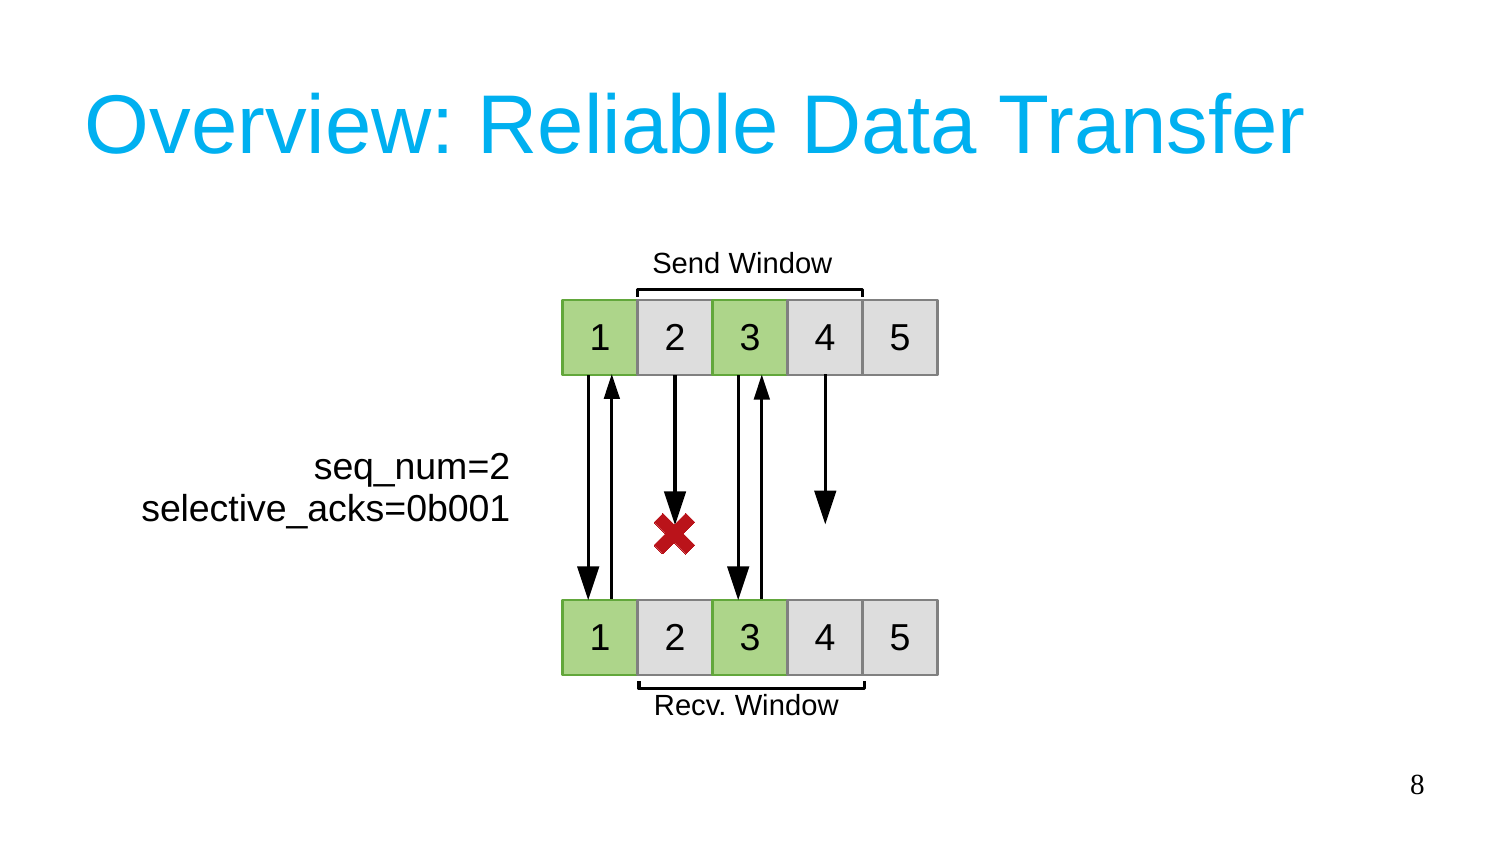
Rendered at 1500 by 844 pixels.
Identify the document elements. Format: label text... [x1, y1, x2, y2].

text_box seq_num=2 selective_acks=0b001 [75, 438, 526, 537]
text_box 4 [787, 600, 862, 676]
text_box 3 [712, 600, 787, 676]
text_box Recv. Window [639, 681, 865, 739]
text_box 2 [637, 300, 712, 376]
text_box 5 [862, 300, 938, 376]
text_box 3 [712, 300, 787, 376]
text_box 2 [637, 600, 712, 676]
text_box 1 [562, 300, 637, 376]
text_box Send Window [637, 240, 863, 297]
text_box 1 [562, 600, 637, 676]
text_box [654, 513, 695, 555]
title Overview: Reliable Data Transfer [69, 44, 1364, 208]
text_box 5 [862, 600, 938, 676]
text_box 4 [787, 300, 862, 376]
